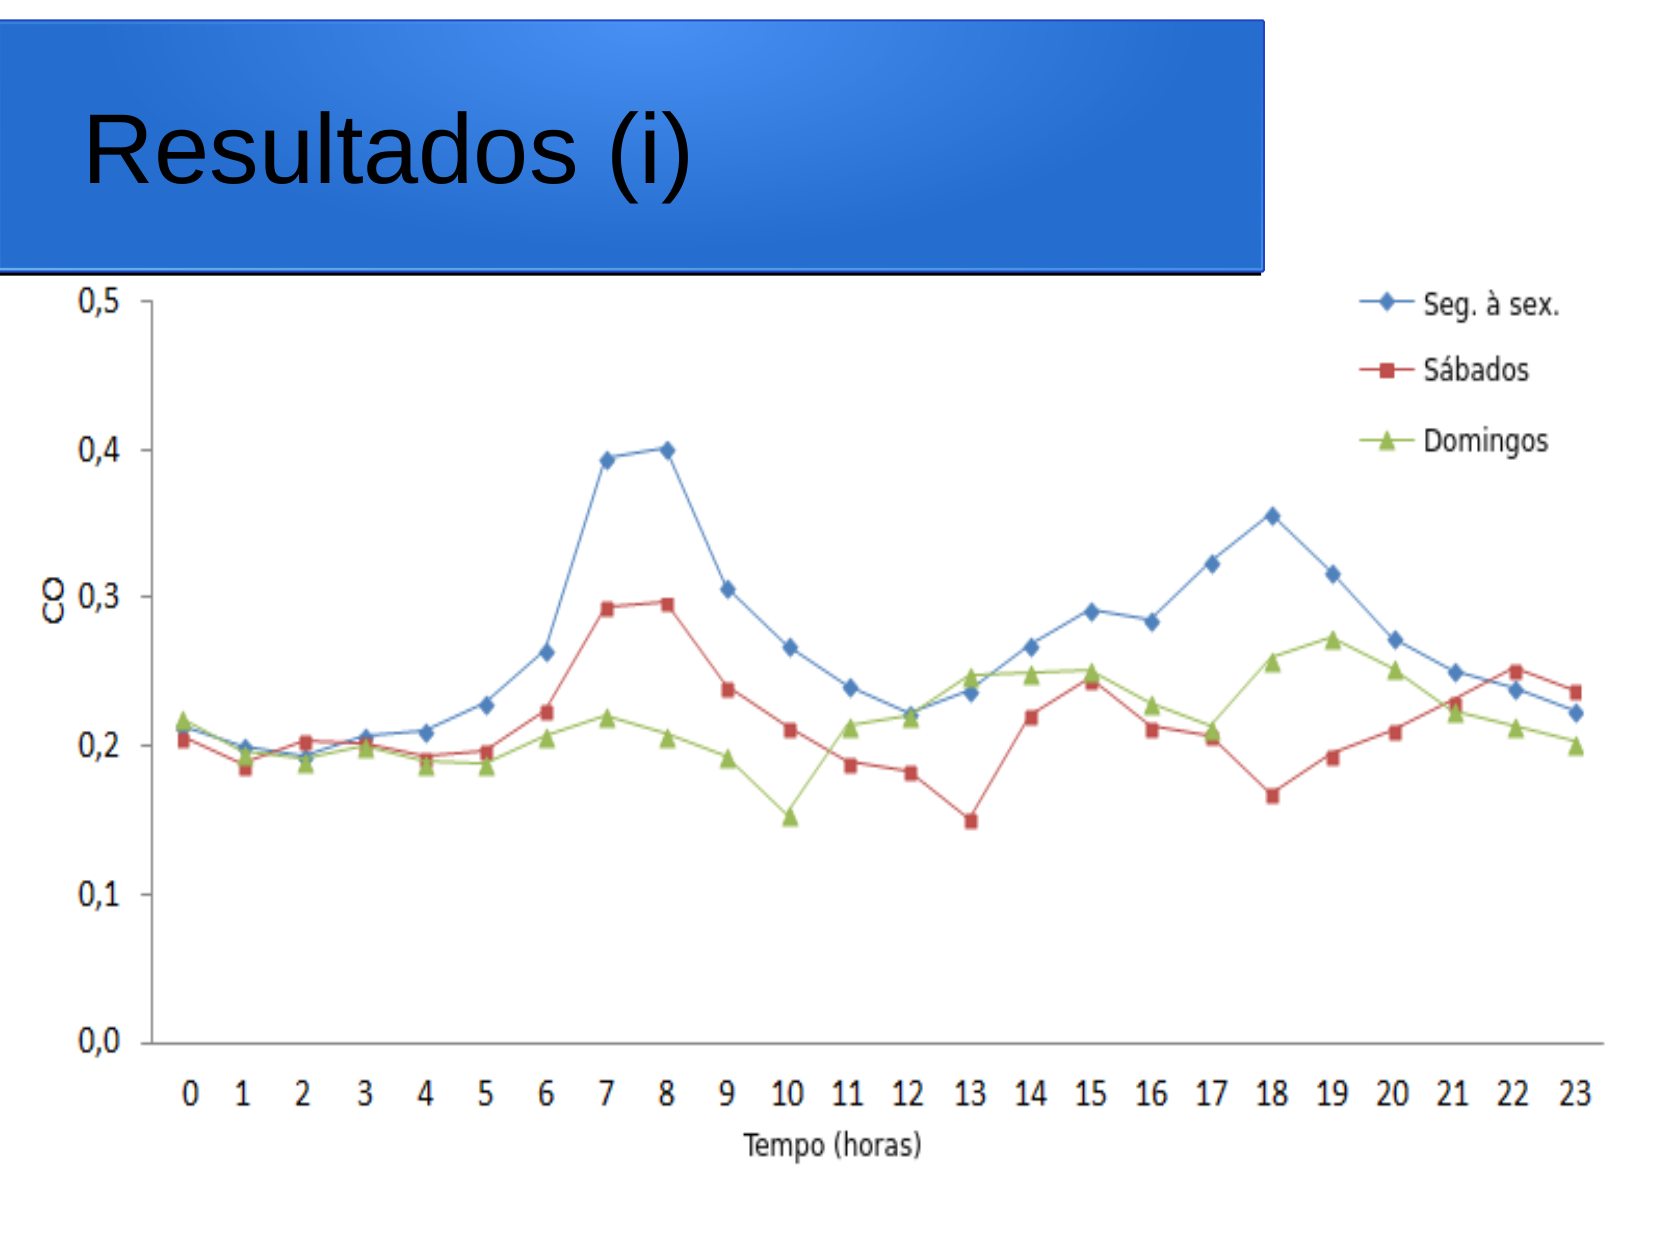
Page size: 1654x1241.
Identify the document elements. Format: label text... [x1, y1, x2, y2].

title Resultados (i) [82, 47, 1235, 252]
picture [35, 283, 1607, 1182]
